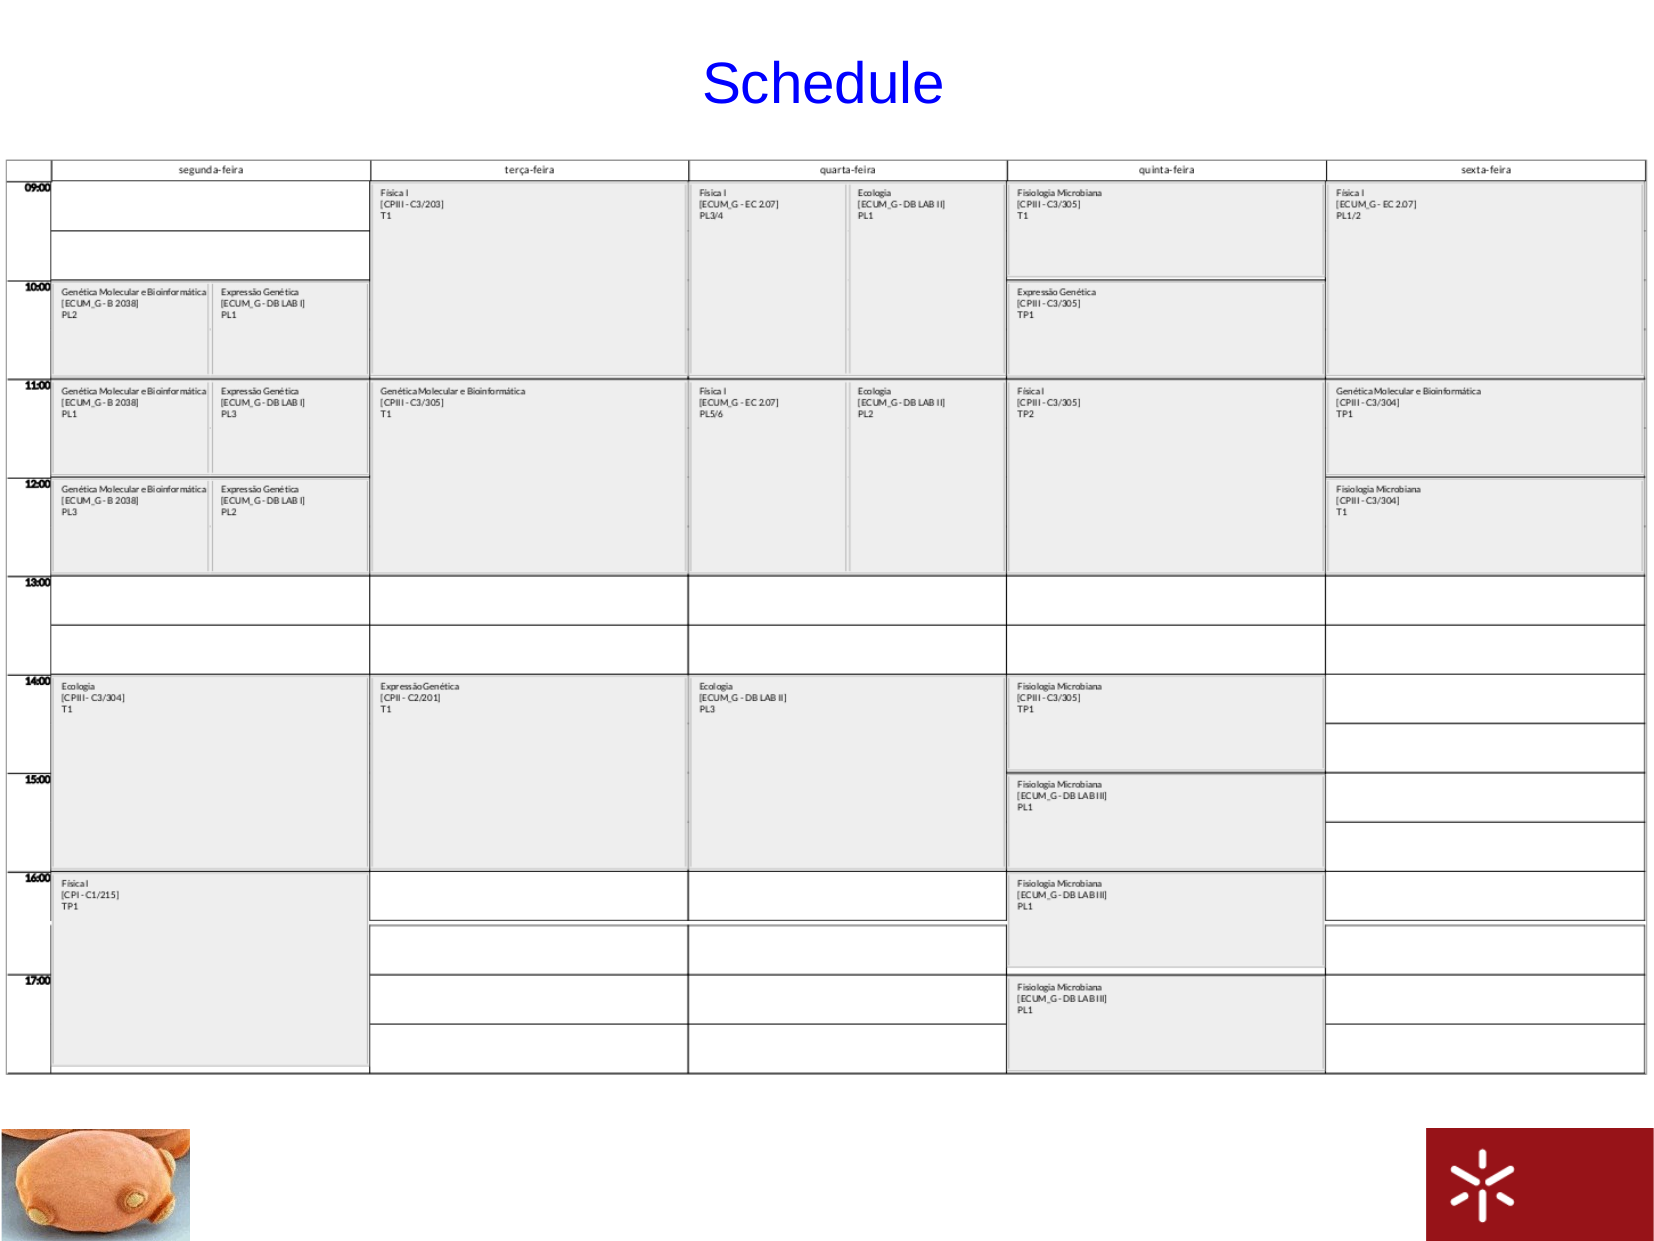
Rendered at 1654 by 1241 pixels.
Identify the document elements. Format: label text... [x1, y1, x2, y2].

picture [0, 154, 1653, 1085]
title Schedule [0, 2, 1654, 166]
picture [1, 1129, 190, 1241]
picture [1425, 1128, 1654, 1241]
